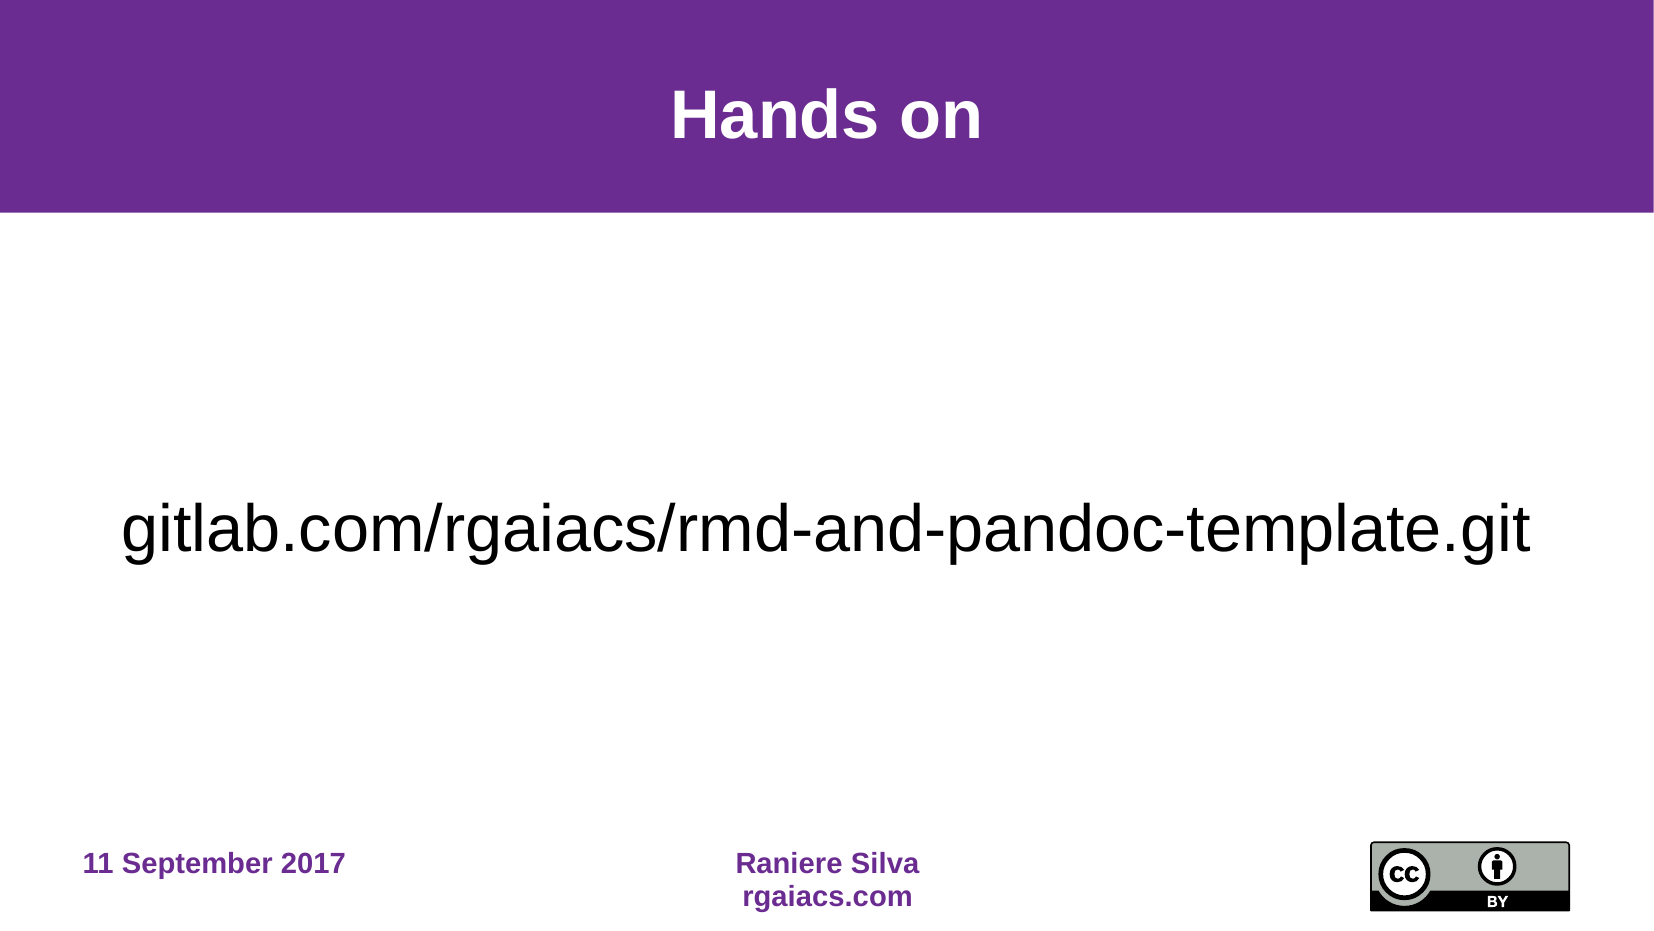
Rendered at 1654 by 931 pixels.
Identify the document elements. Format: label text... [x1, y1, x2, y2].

title Hands on [82, 37, 1571, 193]
subtitle gitlab.com/rgaiacs/rmd-and-pandoc-template.git [82, 217, 1571, 839]
